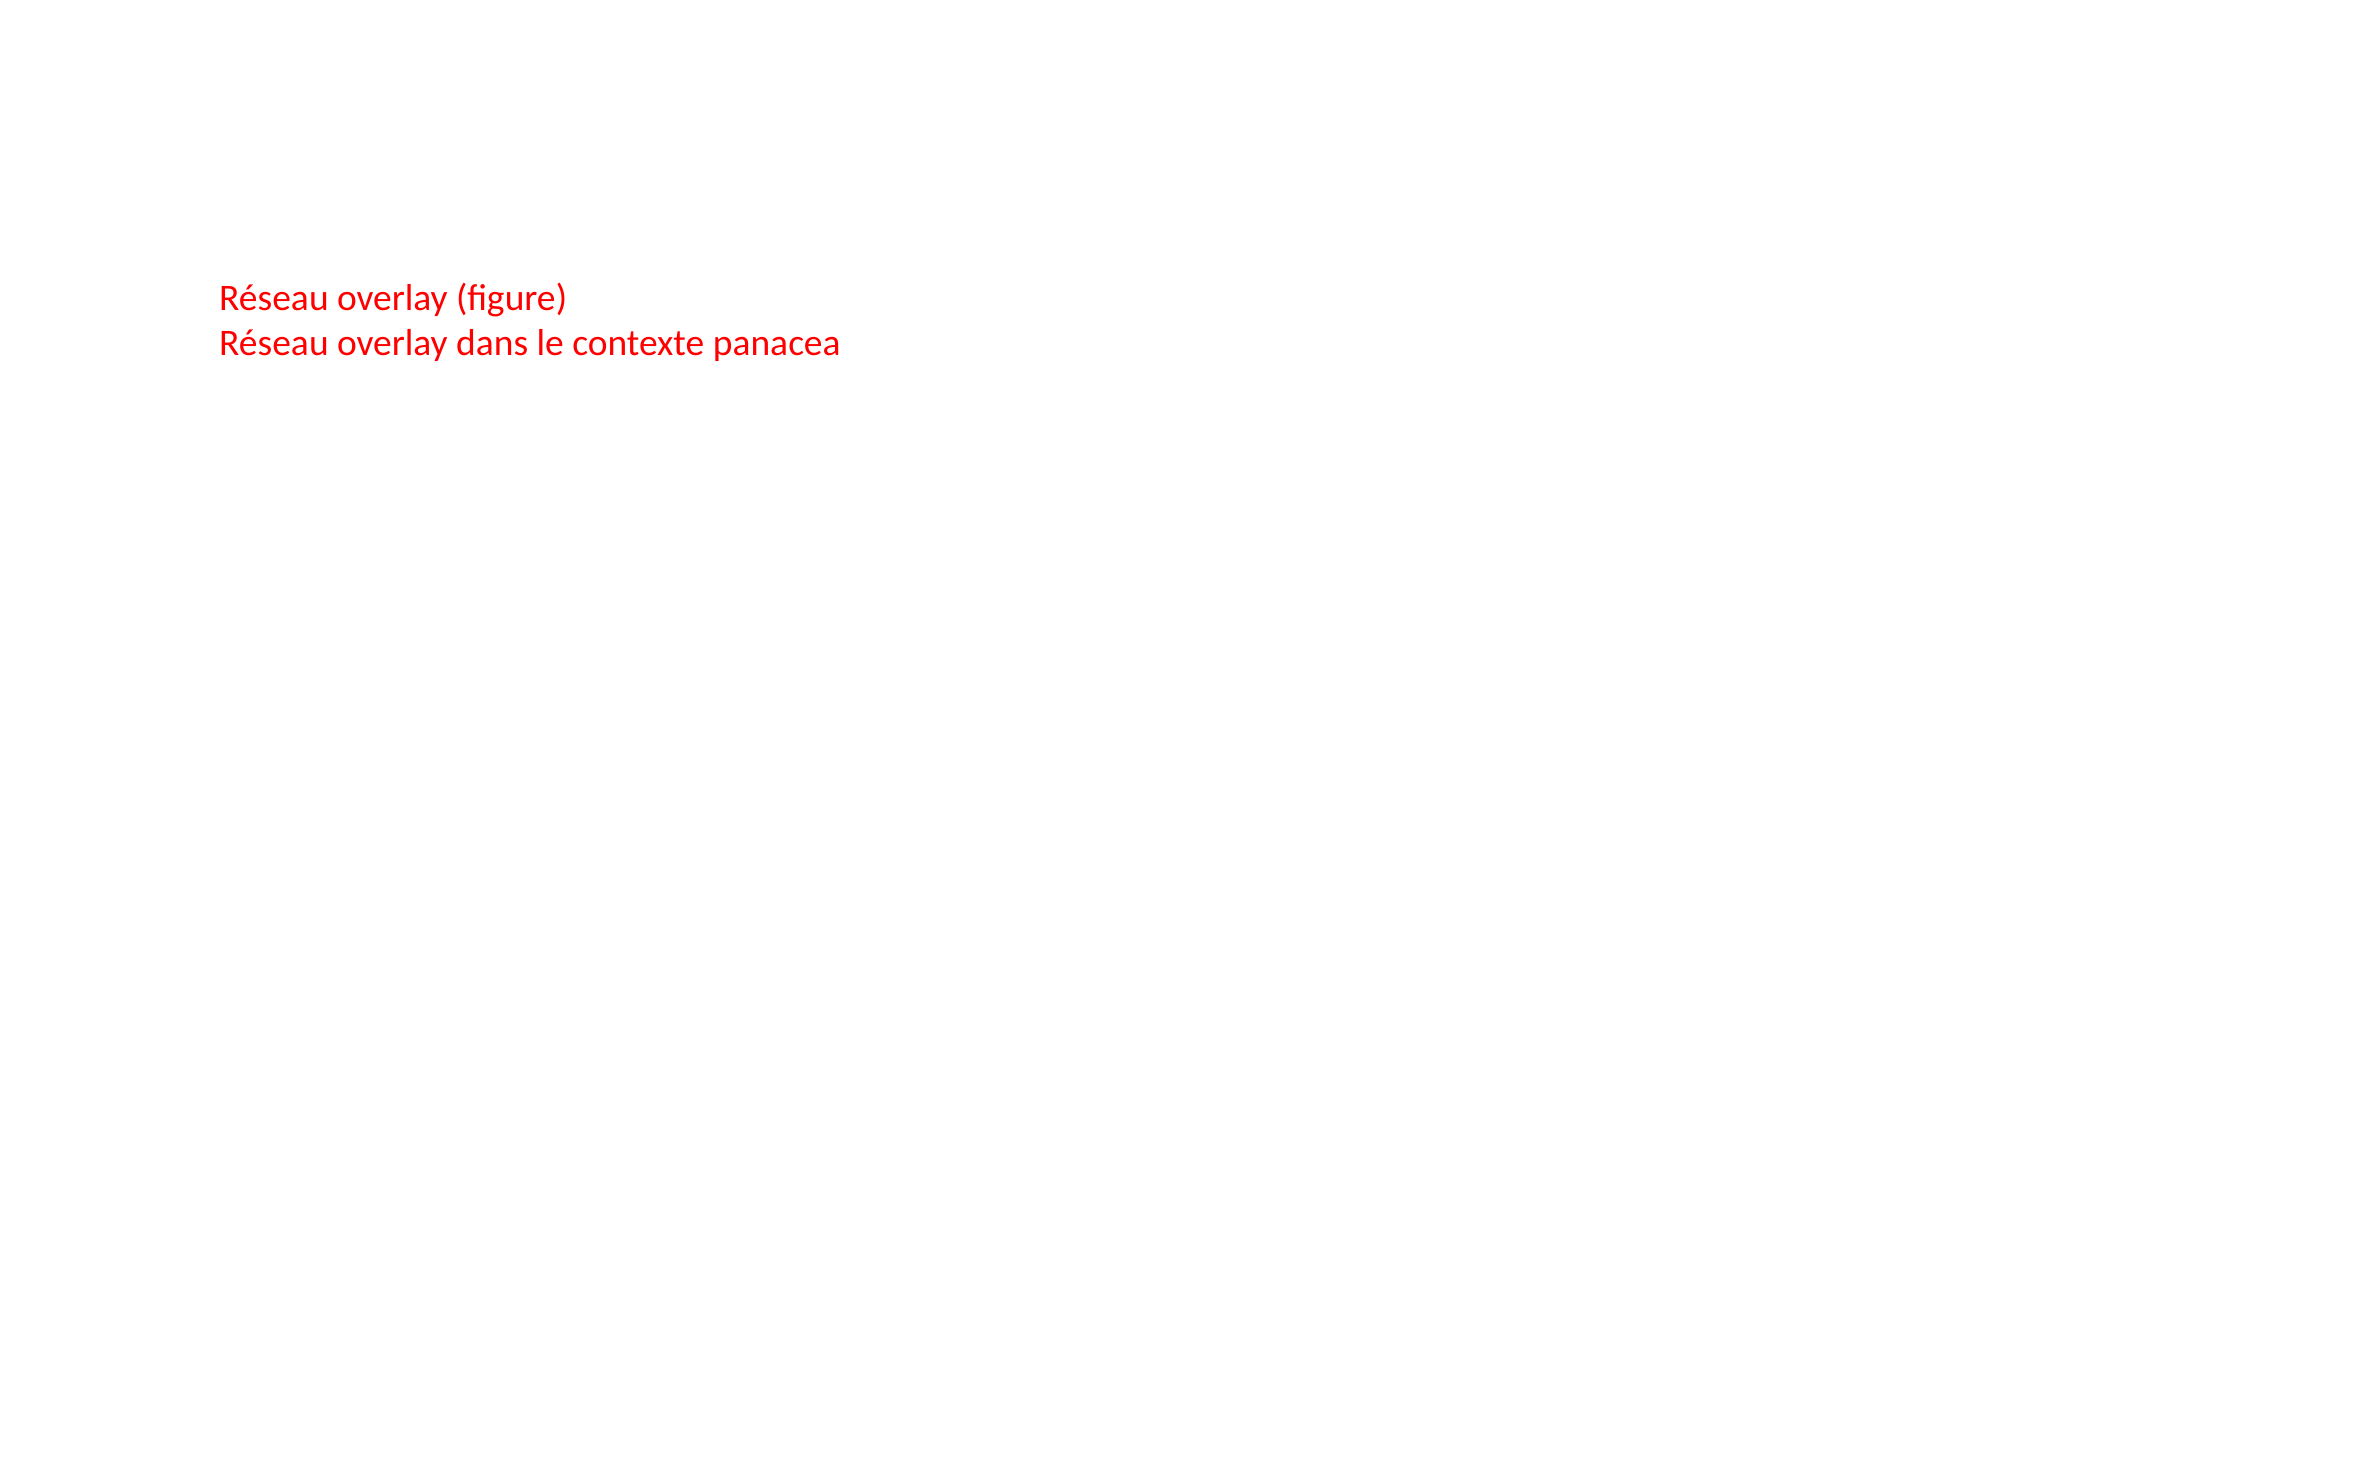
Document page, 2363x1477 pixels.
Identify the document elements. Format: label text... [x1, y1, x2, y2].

text_box Réseau overlay (figure) Réseau overlay dans le contexte panacea [204, 265, 857, 371]
